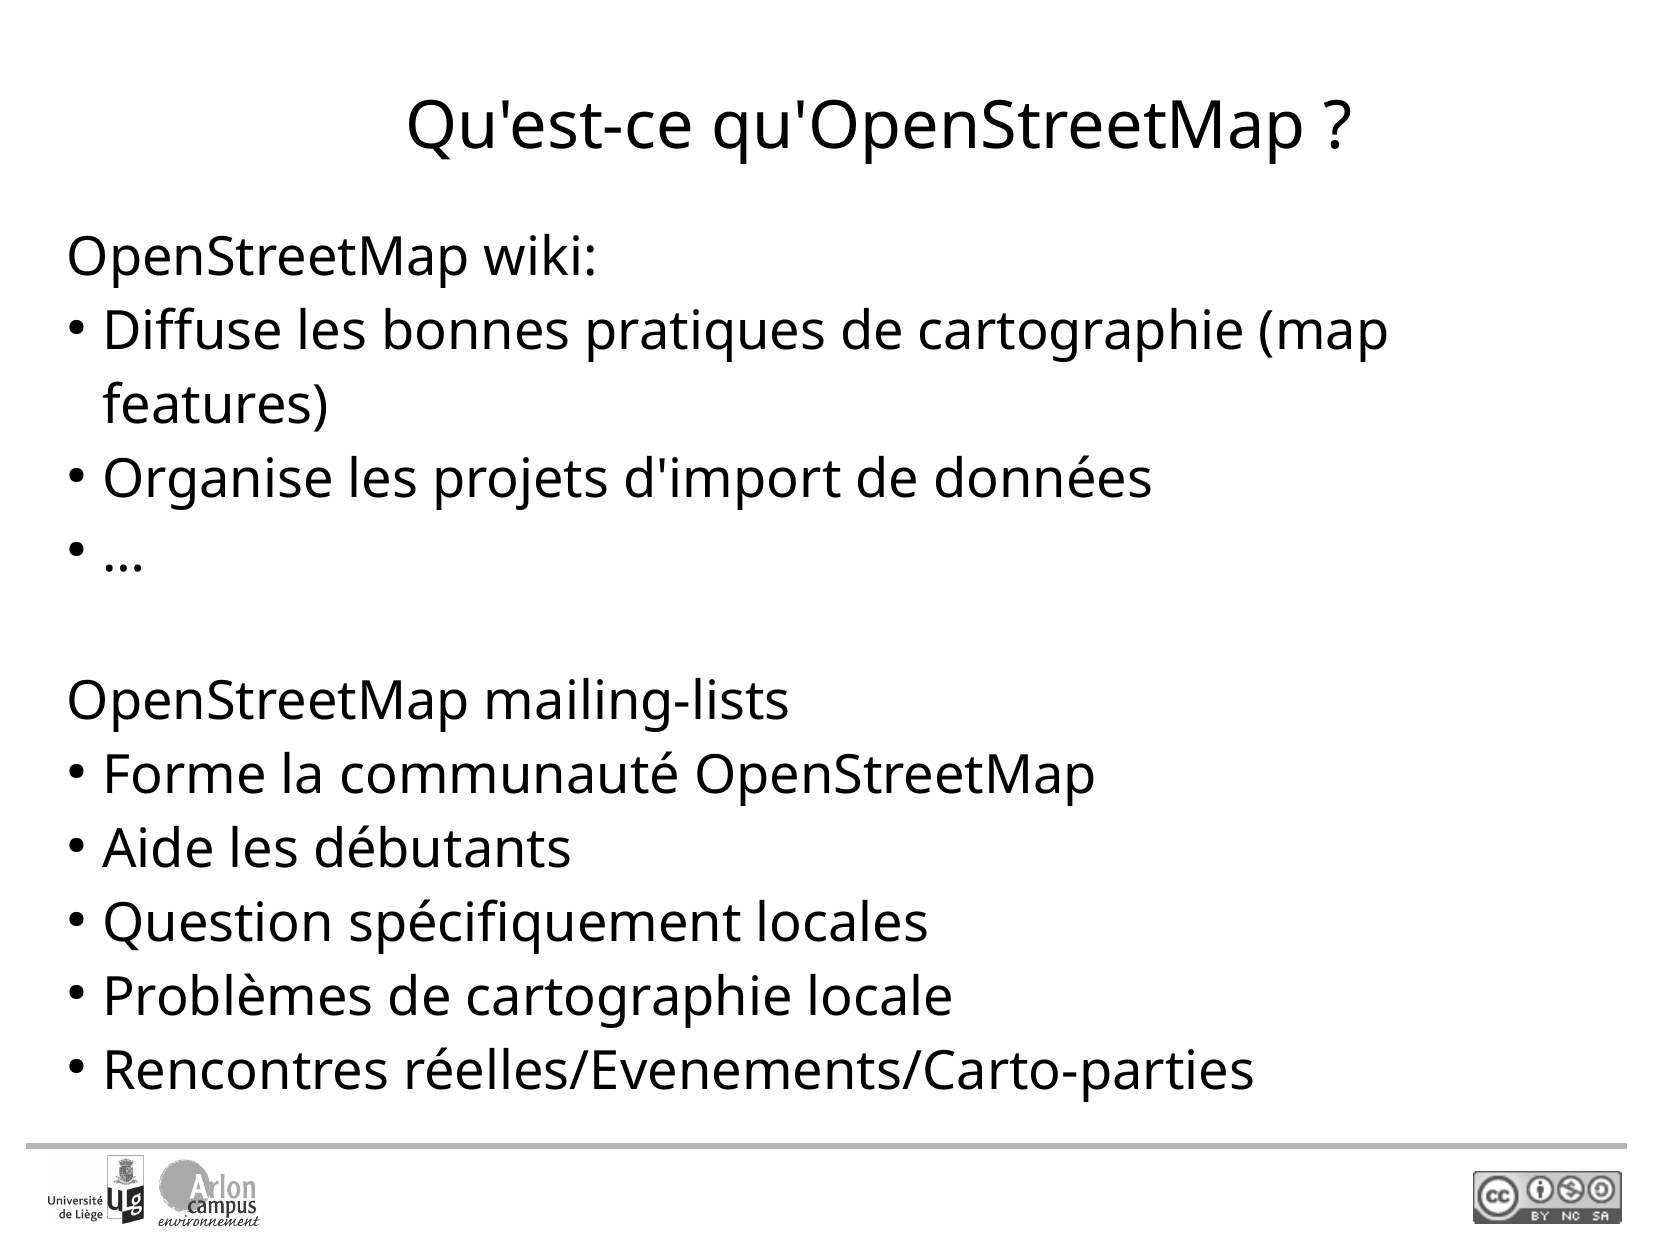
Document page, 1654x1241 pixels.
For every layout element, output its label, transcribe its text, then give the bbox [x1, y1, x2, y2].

picture [157, 1158, 261, 1227]
text_box OpenStreetMap wiki: Diffuse les bonnes pratiques de cartographie (map features) Organise les projets d'import de données … OpenStreetMap mailing-lists Forme la communauté OpenStreetMap Aide les débutants Question spécifiquement locales Problèmes de cartographie locale Rencontres réelles/Evenements/Carto-parties [52, 210, 1576, 960]
picture [48, 1155, 144, 1224]
title Qu'est-ce qu'OpenStreetMap ? [135, 18, 1624, 226]
list [52, 221, 1589, 1107]
